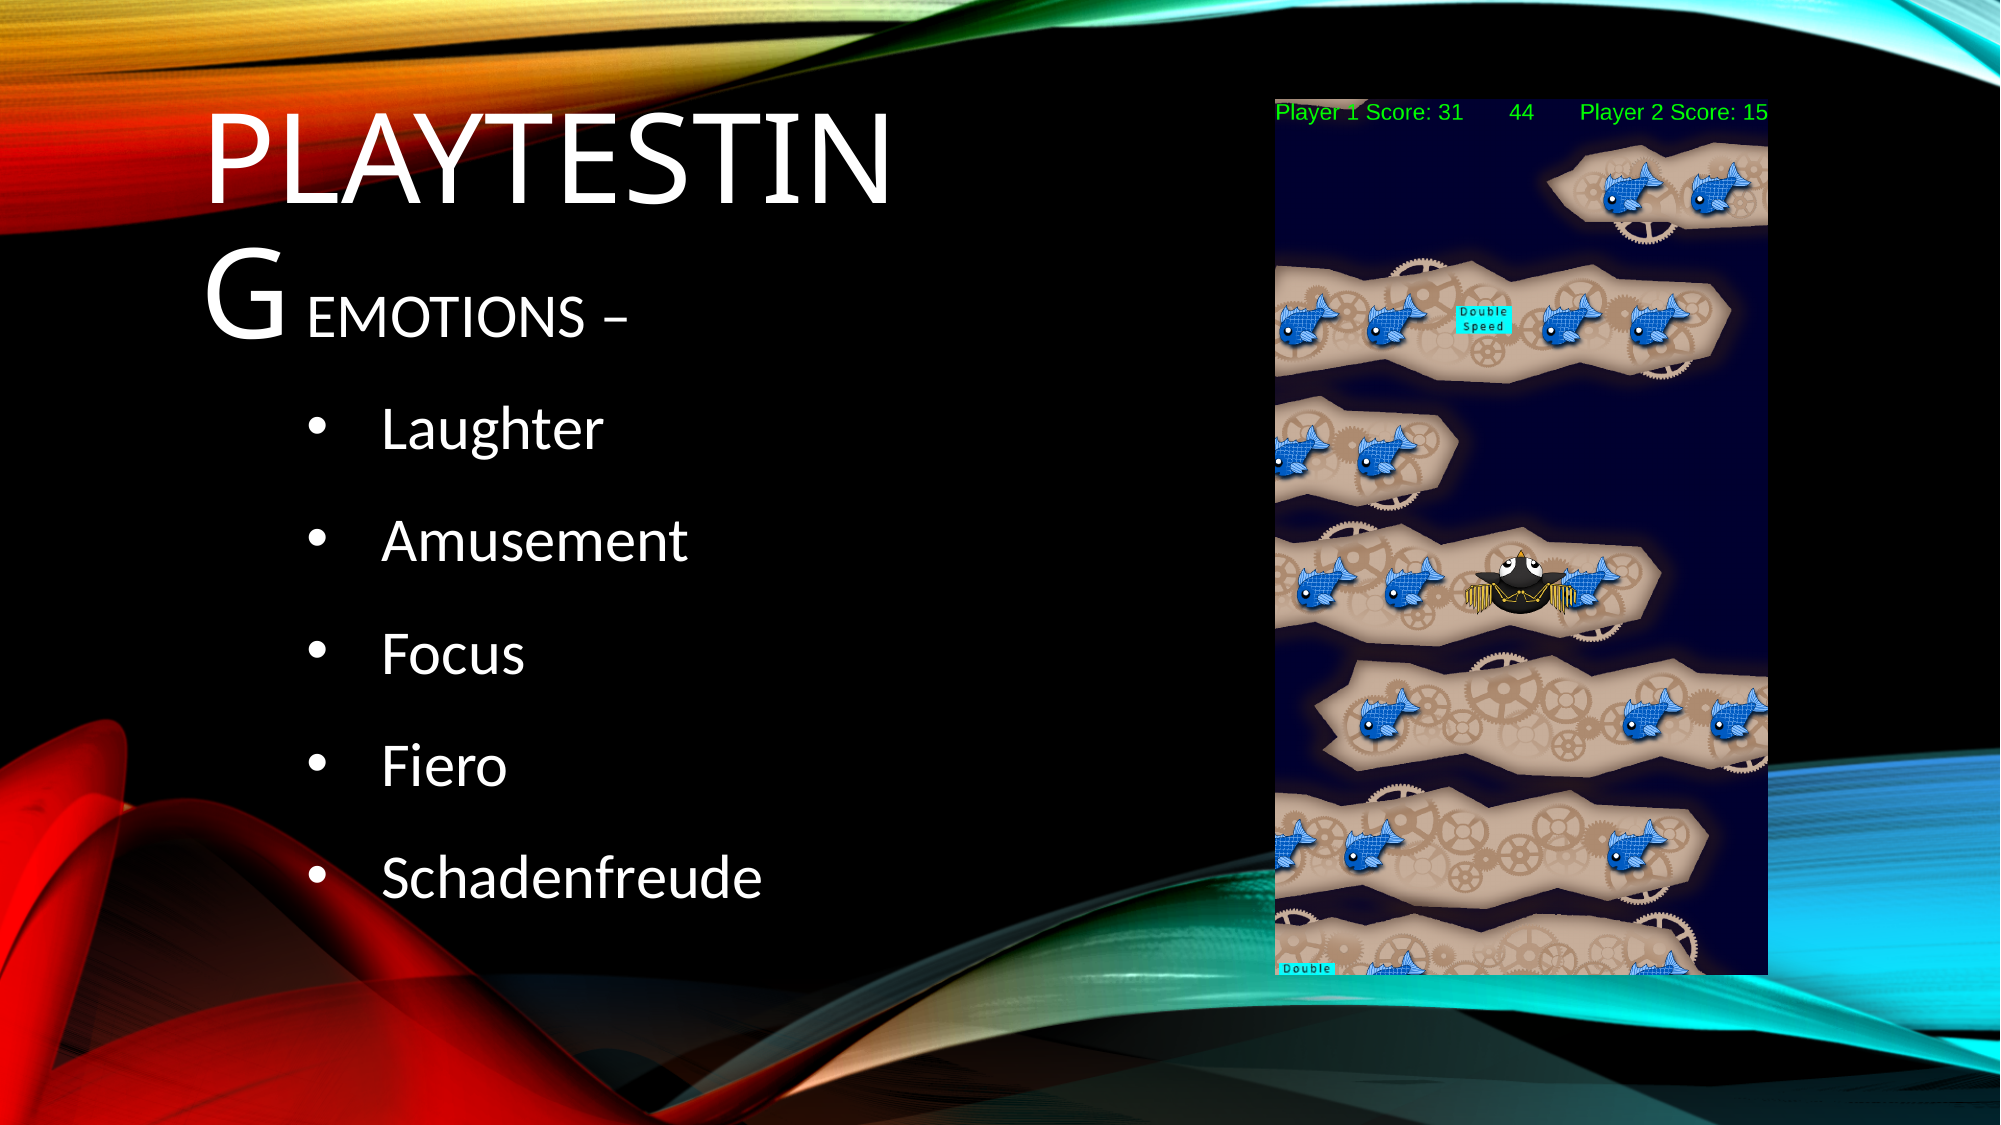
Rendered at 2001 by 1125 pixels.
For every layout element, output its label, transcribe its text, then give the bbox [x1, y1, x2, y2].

text_box EMOTIONS – Laughter Amusement Focus Fiero Schadenfreude [291, 267, 1156, 927]
picture [1275, 99, 1768, 975]
title Playtesting [185, 88, 1000, 231]
